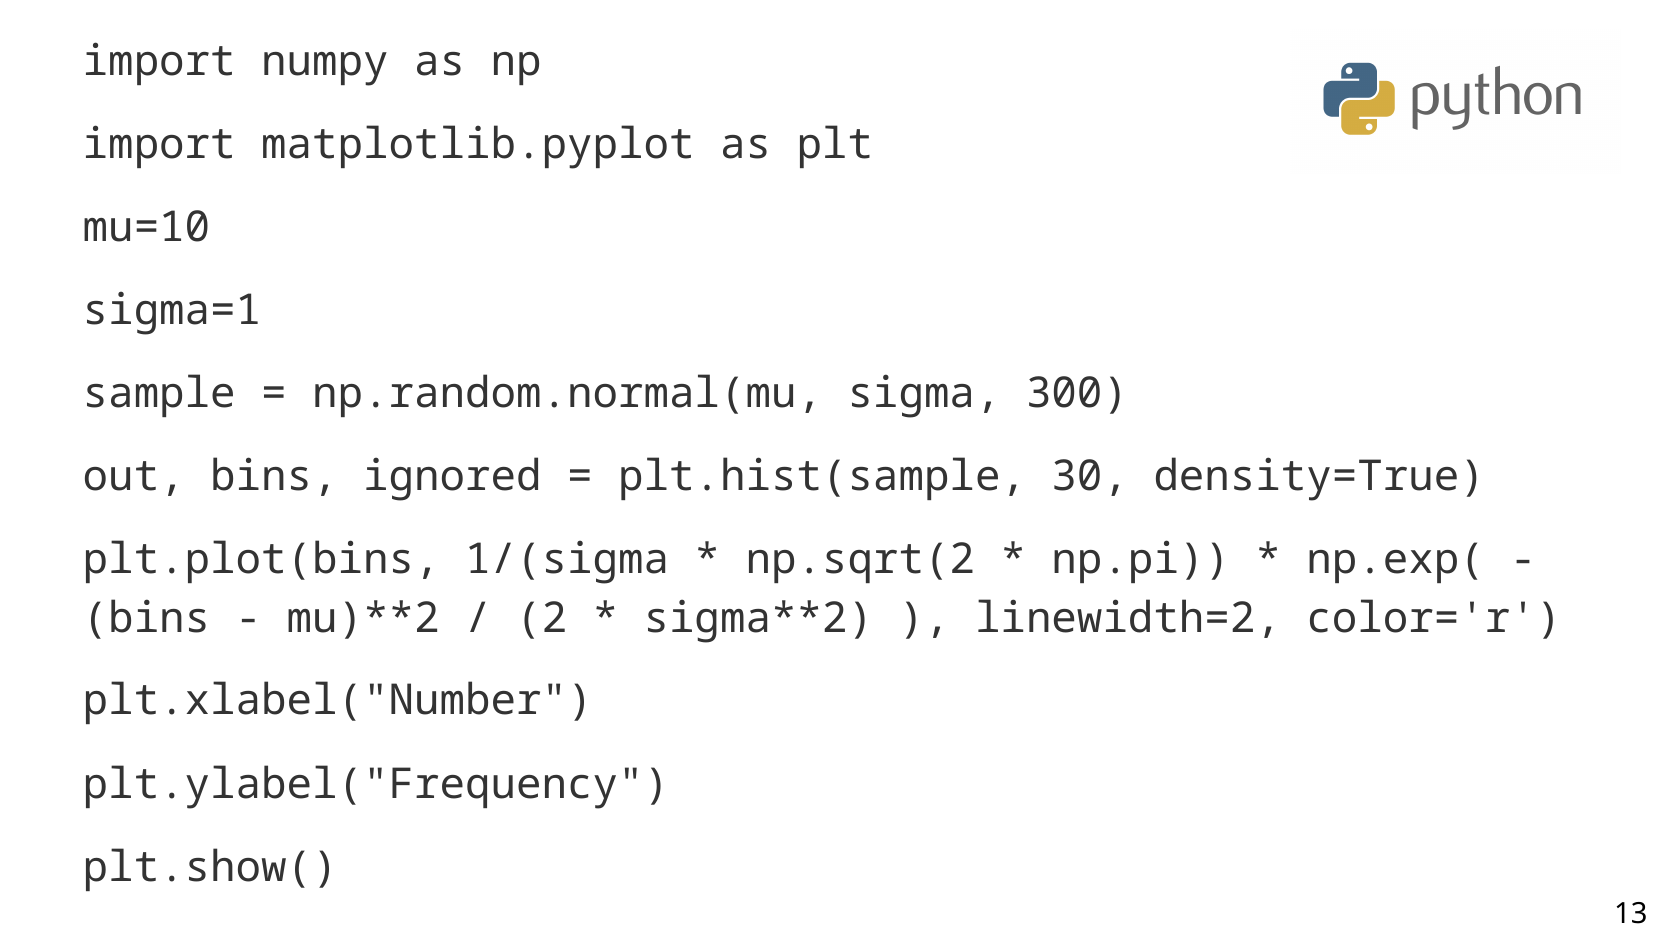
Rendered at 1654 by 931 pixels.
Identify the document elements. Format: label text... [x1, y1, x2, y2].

list import numpy as np import matplotlib.pyplot as plt mu=10 sigma=1 sample = np.random.normal(mu, sigma, 300) out, bins, ignored = plt.hist(sample, 30, density=True) plt.plot(bins, 1/(sigma * np.sqrt(2 * np.pi)) * np.exp( - (bins - mu)**2 / (2 * sigma**2) ), linewidth=2, color='r') plt.xlabel("Number") plt.ylabel("Frequency") plt.show() [82, 30, 1571, 916]
picture [1290, 29, 1621, 174]
